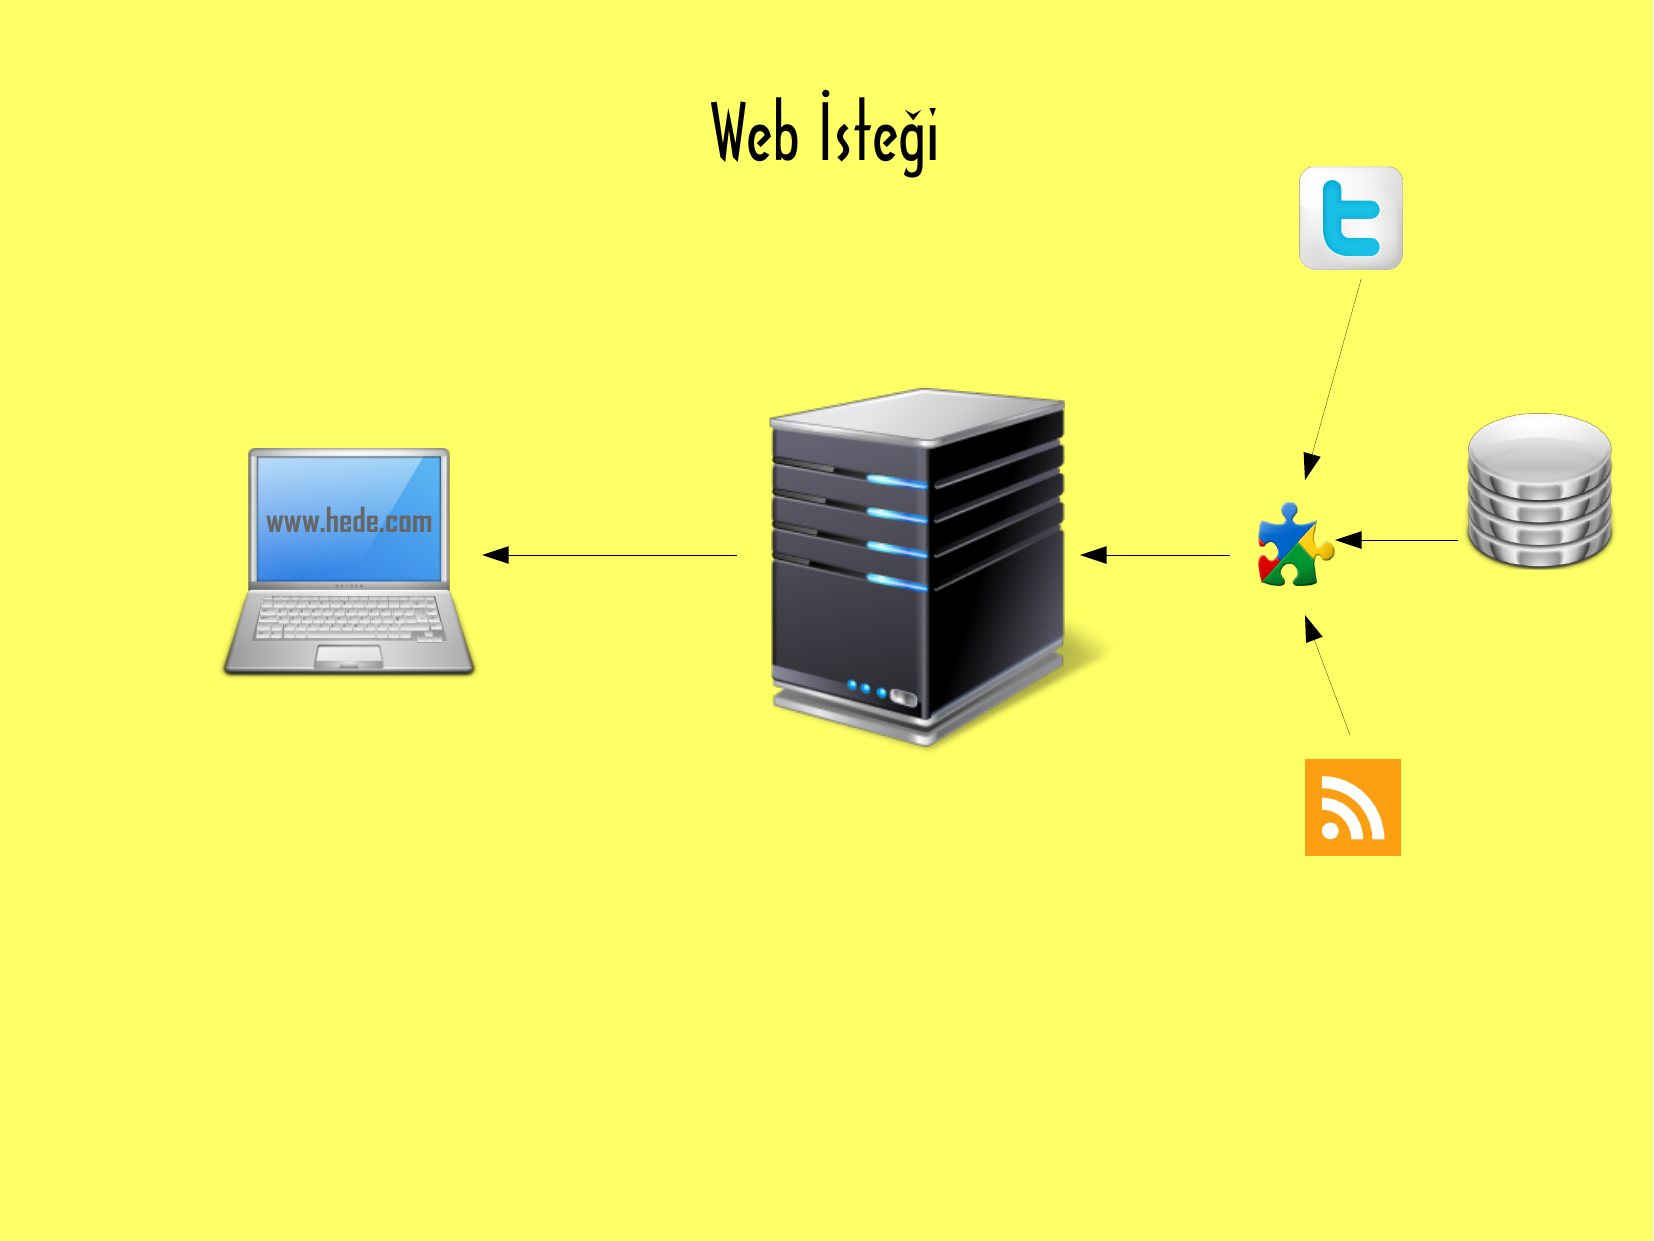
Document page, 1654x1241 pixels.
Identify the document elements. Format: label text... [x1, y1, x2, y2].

picture [1290, 157, 1412, 279]
picture [1254, 497, 1338, 591]
text_box www.hede.com [251, 491, 535, 568]
text_box Web İsteği [695, 90, 958, 186]
picture [736, 359, 1133, 756]
picture [215, 423, 483, 691]
picture [1458, 408, 1621, 571]
picture [1305, 759, 1401, 856]
